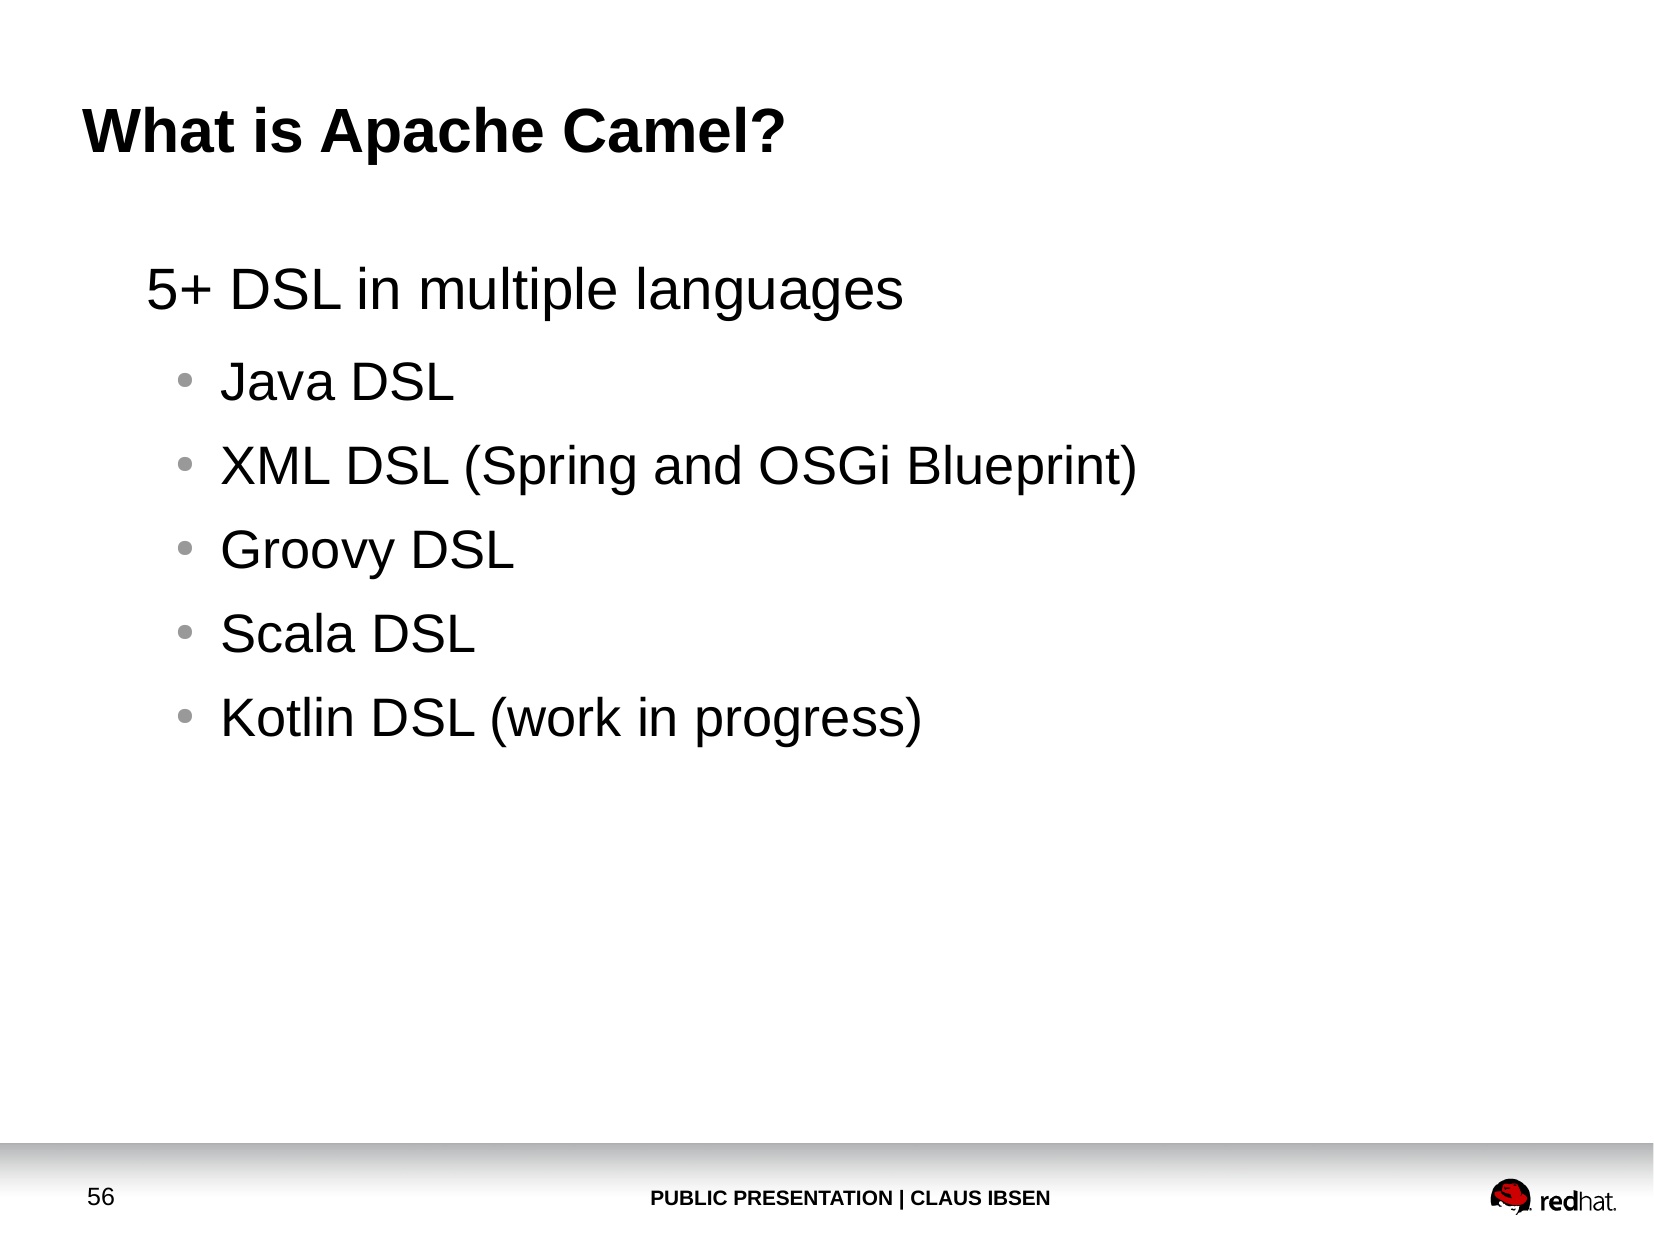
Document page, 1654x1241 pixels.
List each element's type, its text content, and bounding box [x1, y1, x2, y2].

picture [0, 1143, 1654, 1241]
title What is Apache Camel? [82, 37, 1571, 226]
list 5+ DSL in multiple languages Java DSL XML DSL (Spring and OSGi Blueprint) Groovy DSL Scala DSL Kotlin DSL (work in progress) [86, 256, 1576, 1051]
